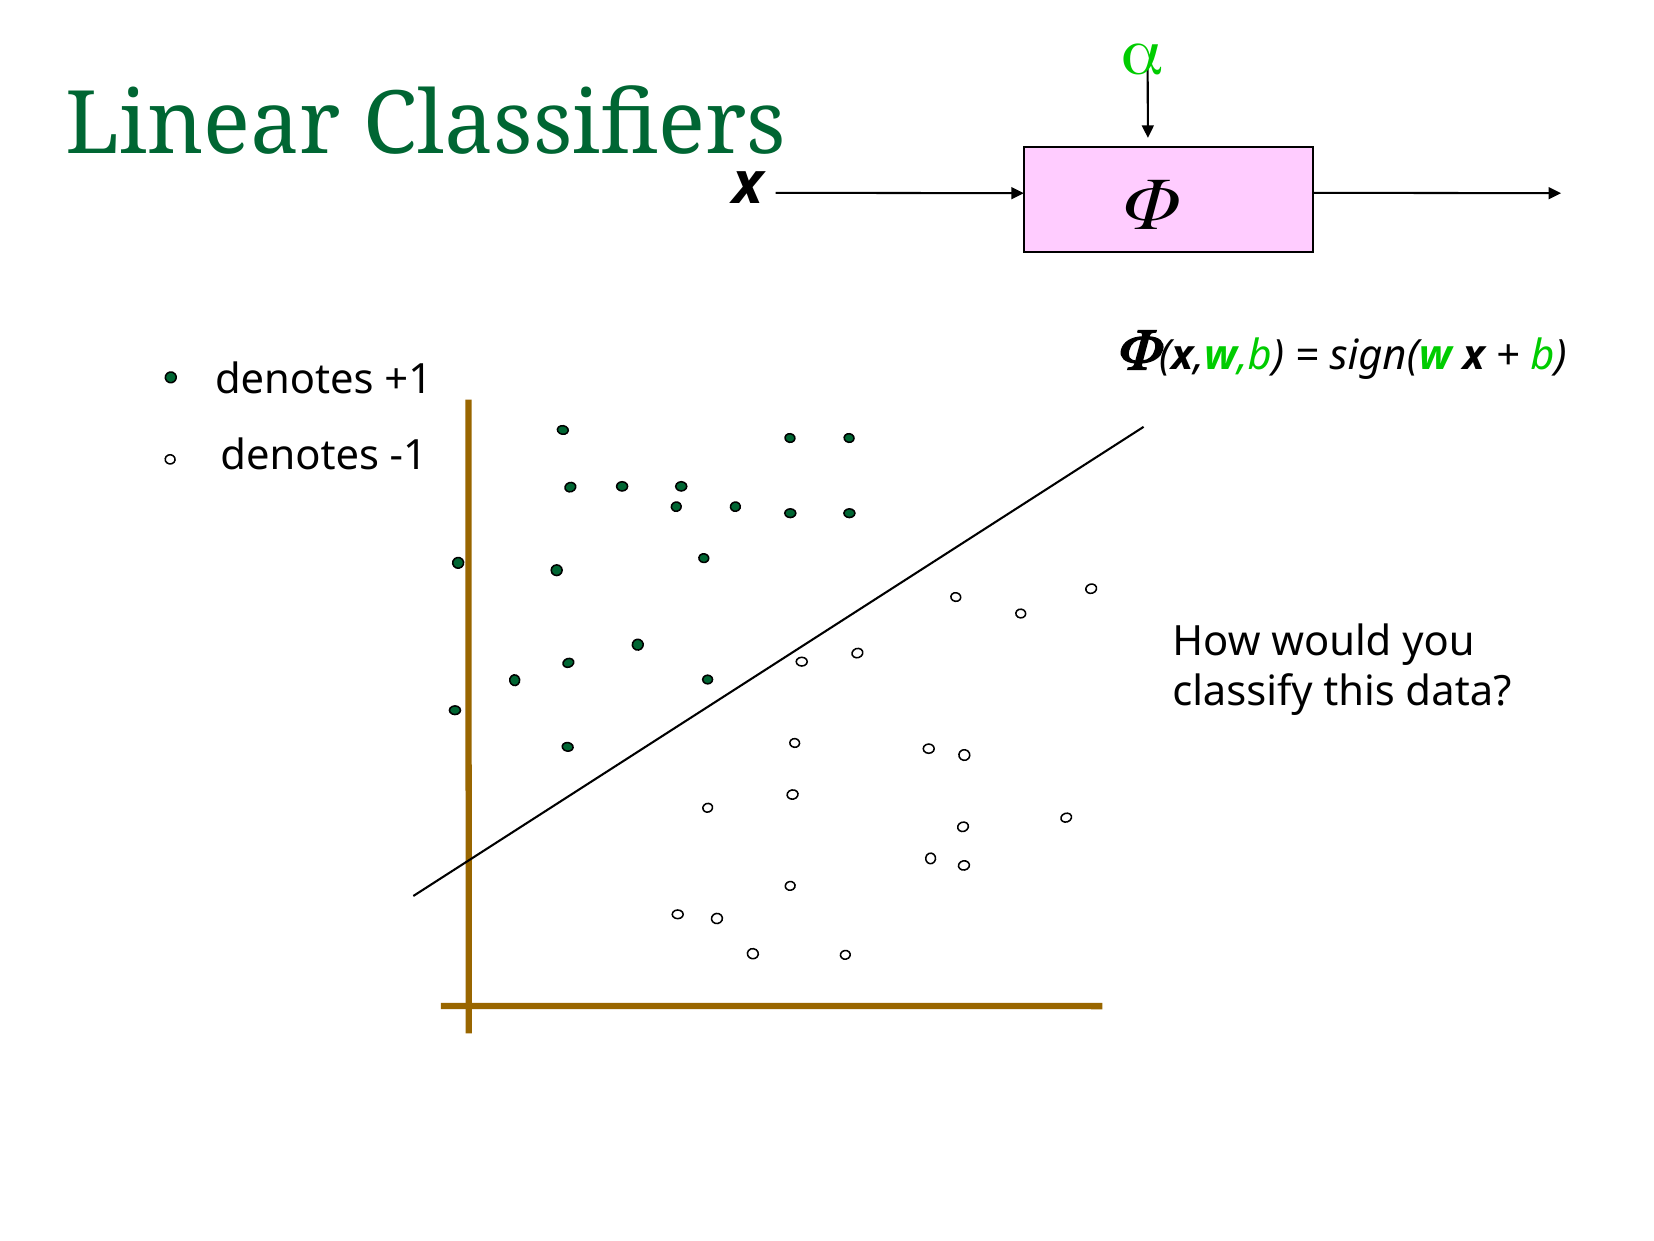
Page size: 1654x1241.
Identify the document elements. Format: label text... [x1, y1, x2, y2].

text_box denotes +1 denotes -1 [151, 344, 497, 486]
text_box How would you classify this data? [1157, 606, 1558, 722]
text_box [675, 481, 687, 491]
text_box [698, 553, 709, 563]
text_box [747, 948, 759, 959]
text_box [711, 913, 723, 924]
text_box [923, 744, 935, 754]
text_box [843, 508, 855, 518]
text_box [165, 372, 177, 383]
text_box [789, 738, 800, 748]
text_box [509, 674, 520, 686]
text_box [452, 557, 464, 569]
text_box [165, 454, 176, 464]
text_box [563, 658, 574, 668]
text_box [616, 481, 628, 491]
text_box [1085, 584, 1097, 594]
text_box F(x,w,b) = sign(w x + b) [1051, 303, 1631, 389]
text_box [702, 803, 713, 813]
text_box F [1023, 146, 1314, 253]
text_box [785, 881, 796, 891]
text_box [840, 950, 851, 960]
text_box [852, 648, 863, 658]
text_box [562, 742, 574, 752]
text_box [557, 425, 569, 435]
text_box [702, 675, 713, 684]
text_box [1061, 813, 1072, 823]
text_box [632, 639, 644, 651]
text_box [1015, 609, 1026, 618]
text_box [784, 508, 796, 518]
text_box [672, 909, 684, 919]
text_box [785, 433, 795, 443]
text_box [449, 705, 461, 715]
text_box x [692, 137, 804, 224]
text_box [925, 853, 936, 864]
text_box  [1106, 0, 1176, 96]
text_box [844, 433, 854, 443]
text_box [957, 822, 969, 832]
text_box [958, 749, 970, 761]
text_box [796, 657, 808, 667]
text_box [551, 564, 563, 576]
text_box [950, 592, 961, 602]
text_box [565, 482, 576, 492]
text_box [787, 789, 799, 800]
text_box [730, 502, 741, 512]
text_box [671, 502, 682, 512]
text_box [958, 860, 970, 871]
text_box Linear Classifiers [27, 55, 869, 180]
